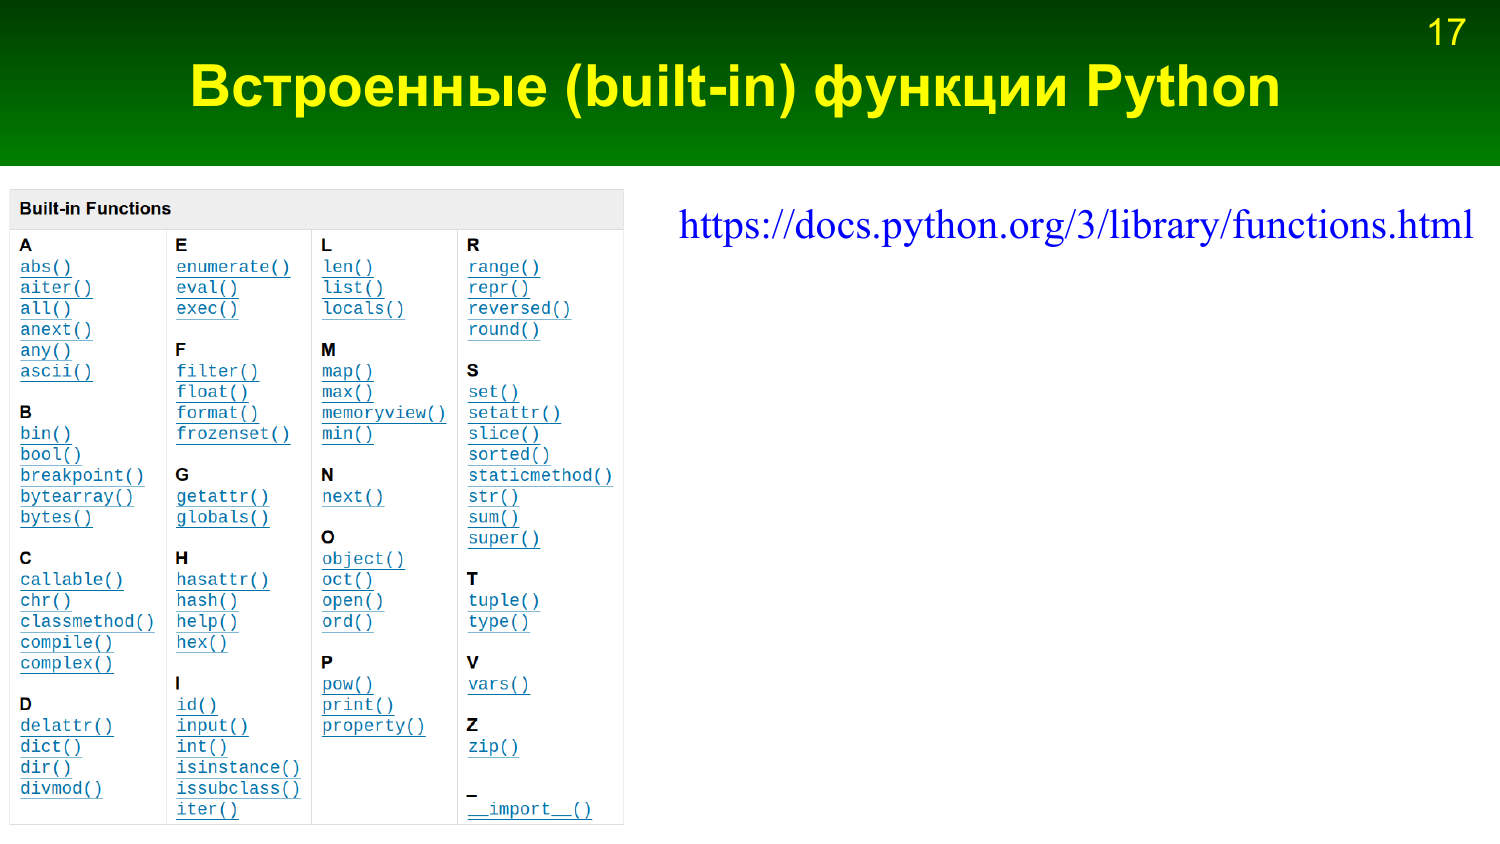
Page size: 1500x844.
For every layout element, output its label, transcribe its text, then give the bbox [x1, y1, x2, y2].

picture [5, 182, 632, 831]
text_box https://docs.python.org/3/library/functions.html [679, 188, 1489, 264]
title Встроенные (built-in) функции Python [47, 11, 1426, 154]
